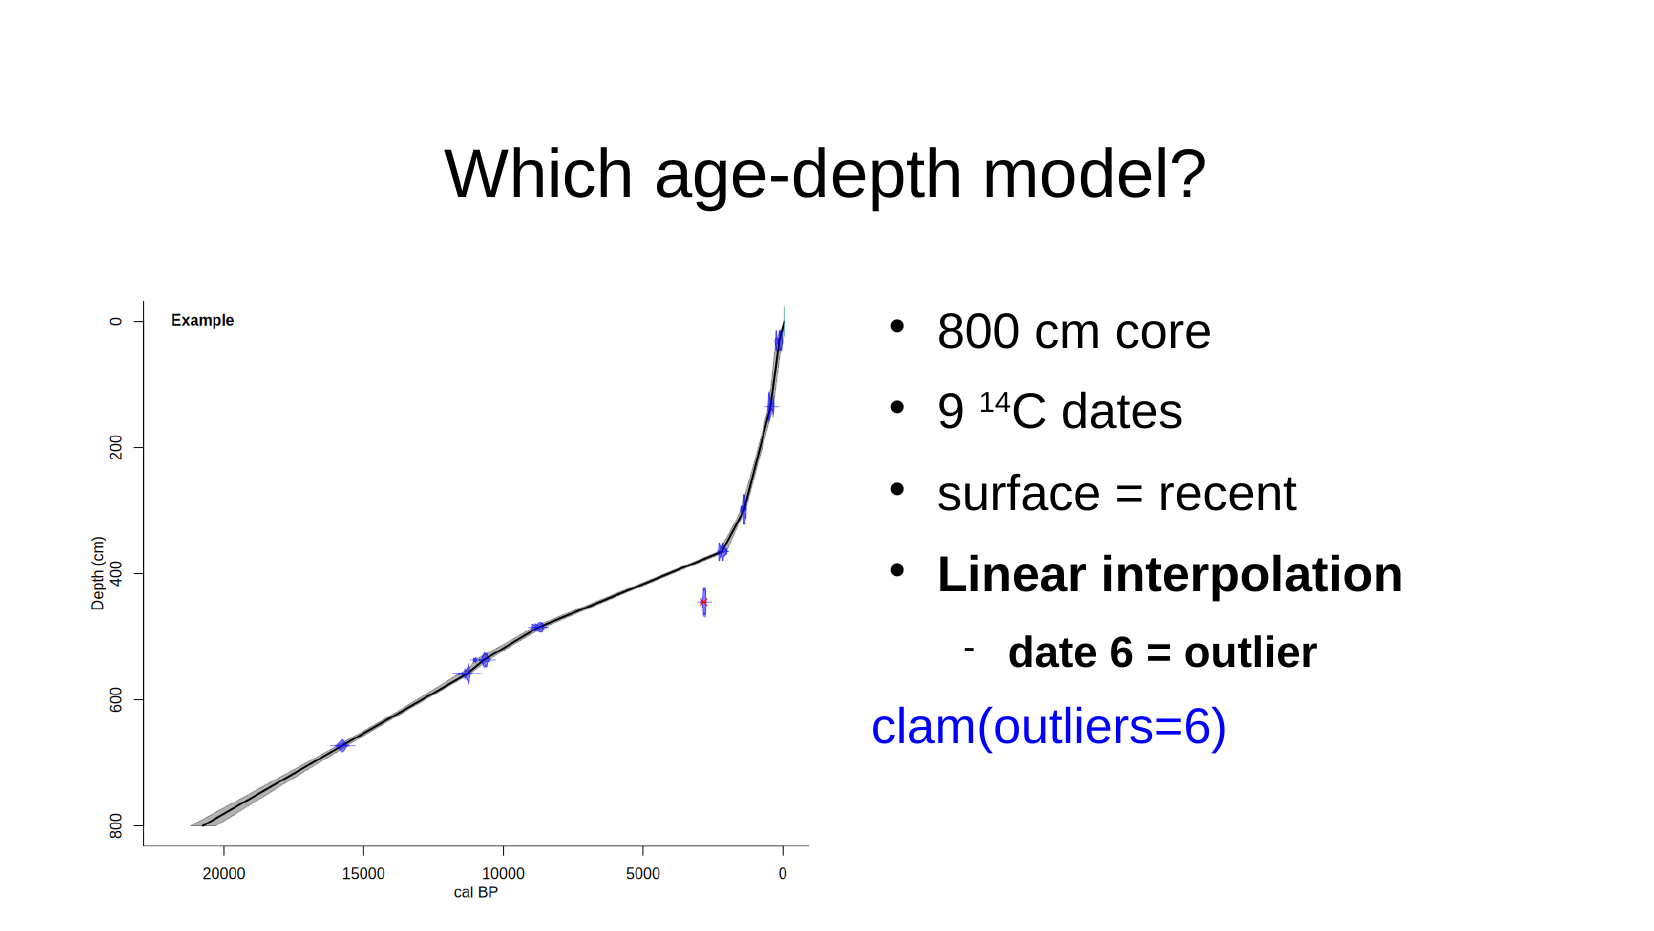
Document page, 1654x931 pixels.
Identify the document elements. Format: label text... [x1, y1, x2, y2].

text_box Which age-depth model? [250, 132, 1402, 216]
picture [88, 265, 827, 910]
text_box 800 cm core 9 14C dates surface = recent Linear interpolation date 6 = outlier clam(outliers=6) [870, 298, 1446, 814]
